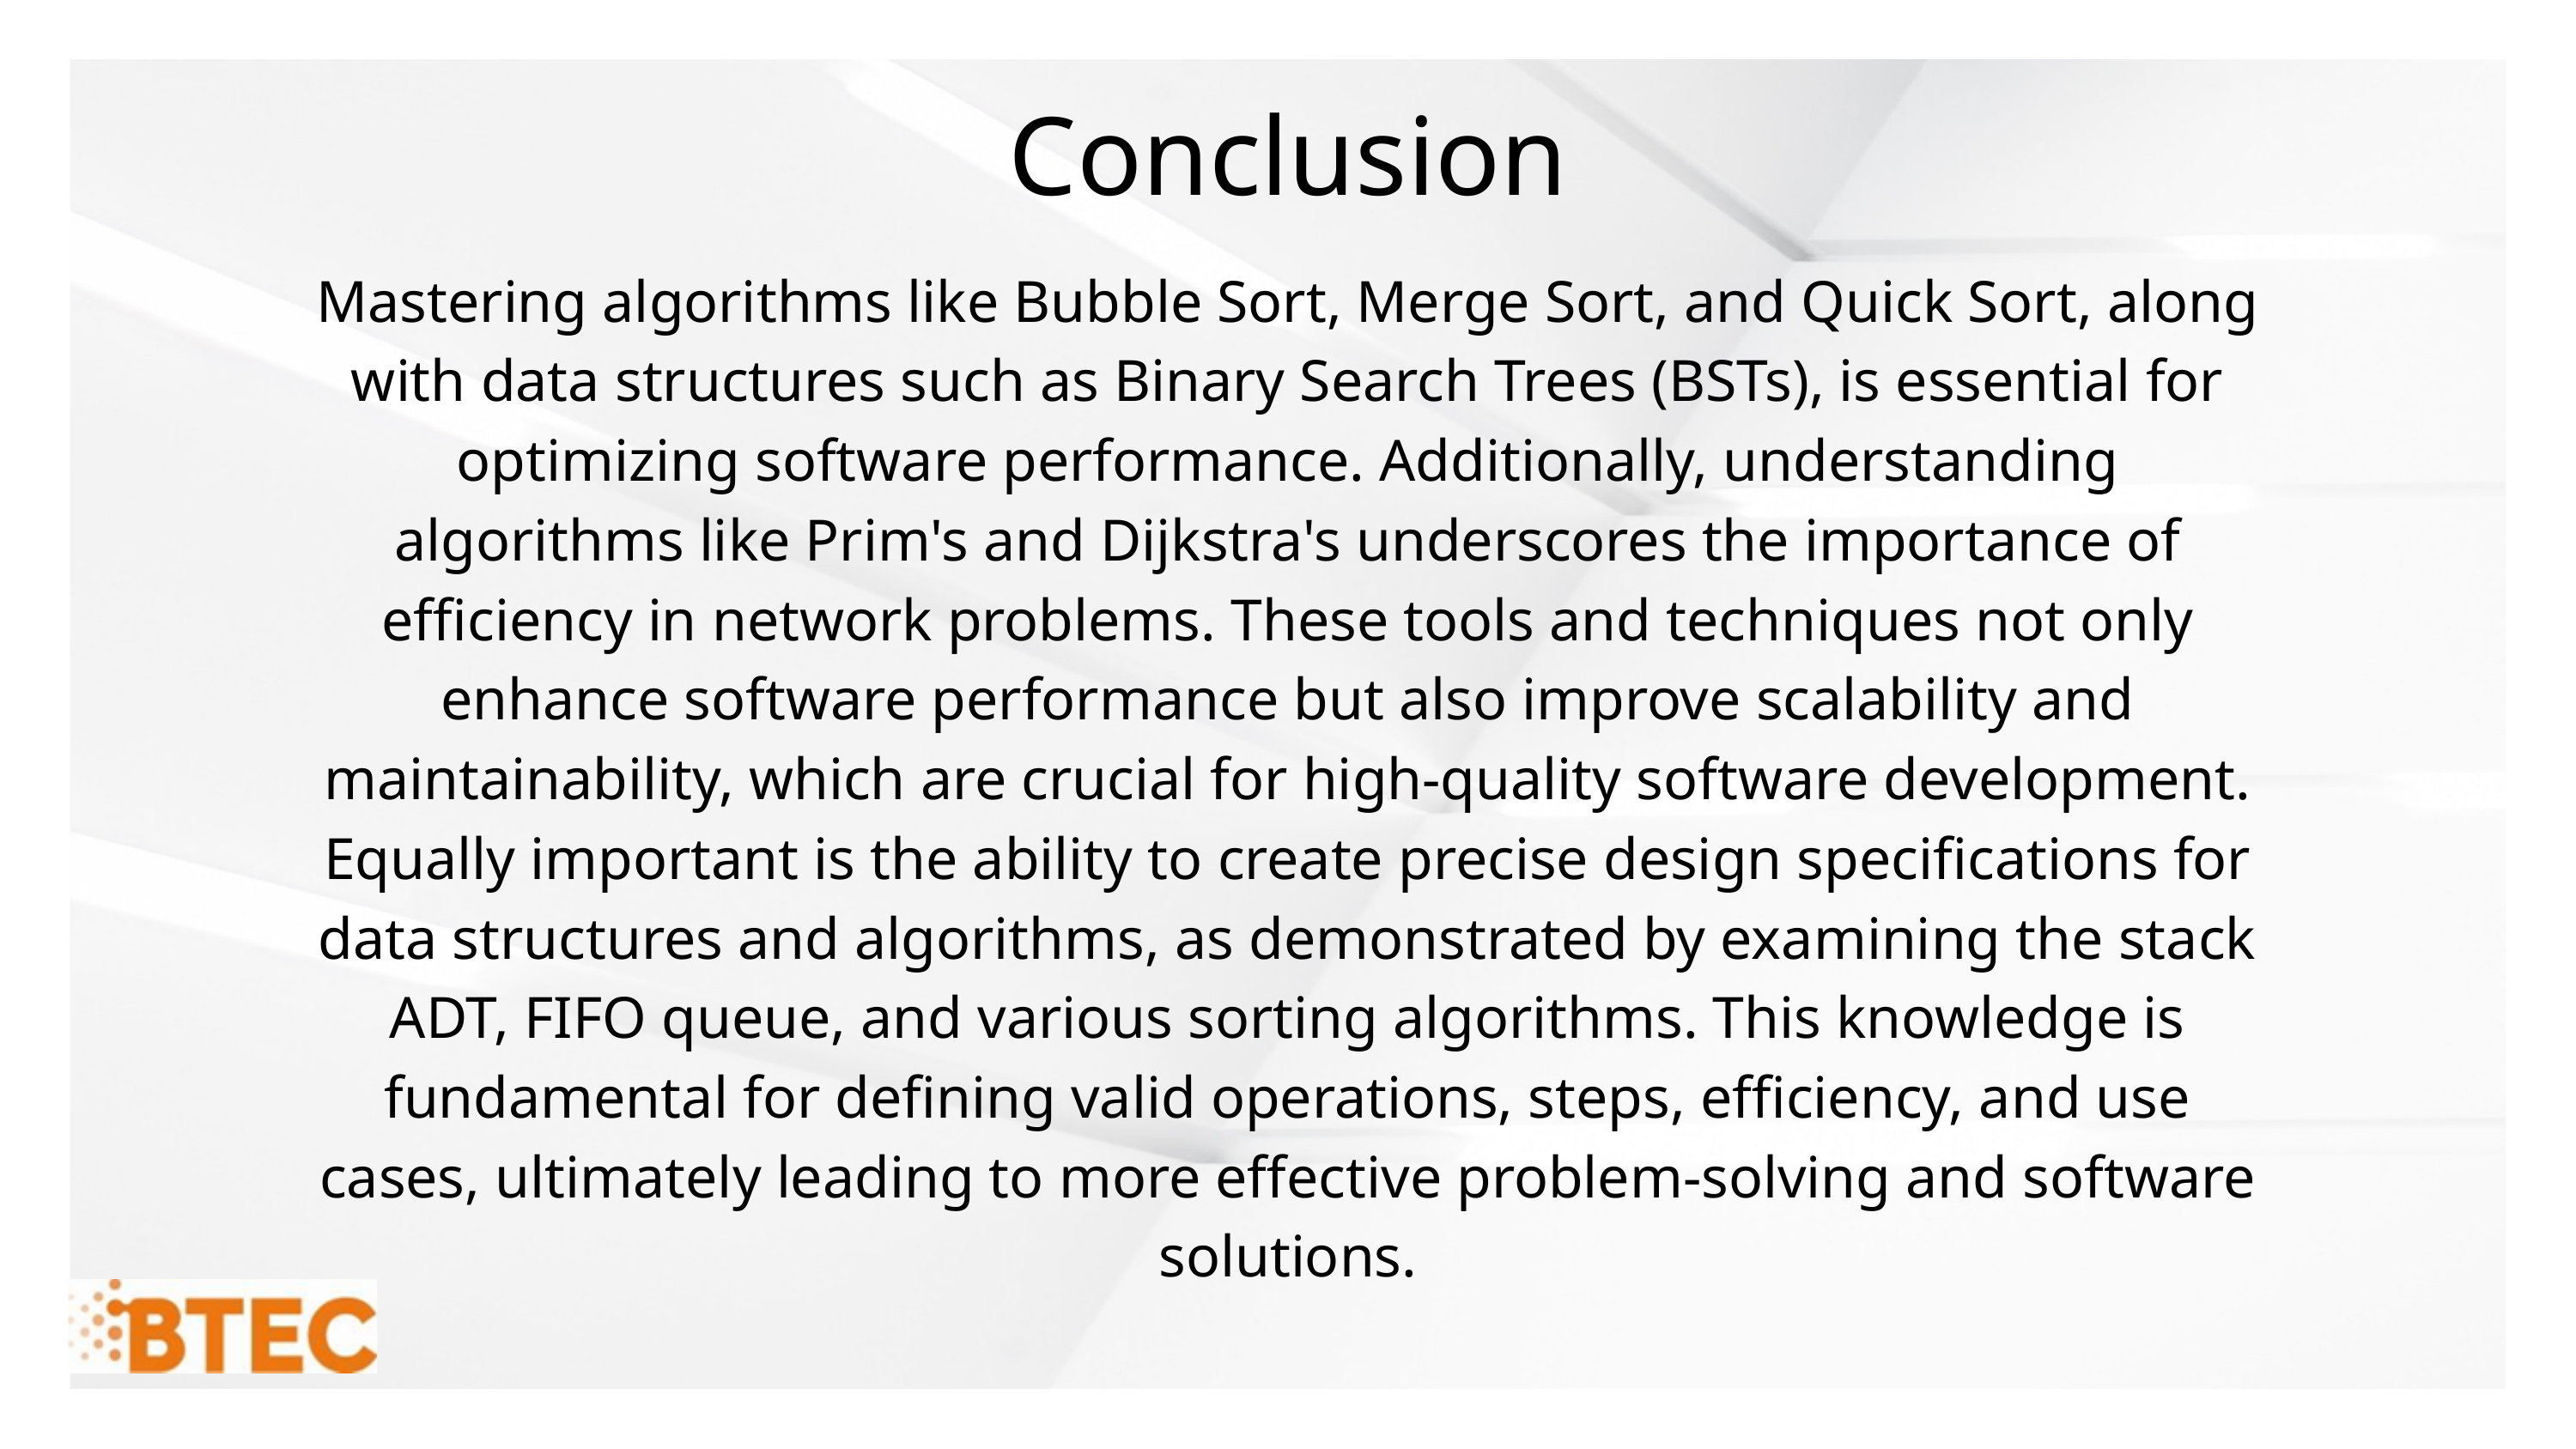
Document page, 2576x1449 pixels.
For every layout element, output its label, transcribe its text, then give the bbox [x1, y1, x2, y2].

picture [70, 59, 2506, 1389]
text_box Mastering algorithms like Bubble Sort, Merge Sort, and Quick Sort, along with data structures such as Binary Search Trees (BSTs), is essential for optimizing software performance. Additionally, understanding algorithms like Prim's and Dijkstra's underscores the importance of efficiency in network problems. These tools and techniques not only enhance software performance but also improve scalability and maintainability, which are crucial for high-quality software development. Equally important is the ability to create precise design specifications for data structures and algorithms, as demonstrated by examining the stack ADT, FIFO queue, and various sorting algorithms. This knowledge is fundamental for defining valid operations, steps, efficiency, and use cases, ultimately leading to more effective problem-solving and software solutions. [309, 253, 2267, 1280]
text_box Conclusion [565, 65, 2011, 209]
text_box [68, 1279, 378, 1373]
